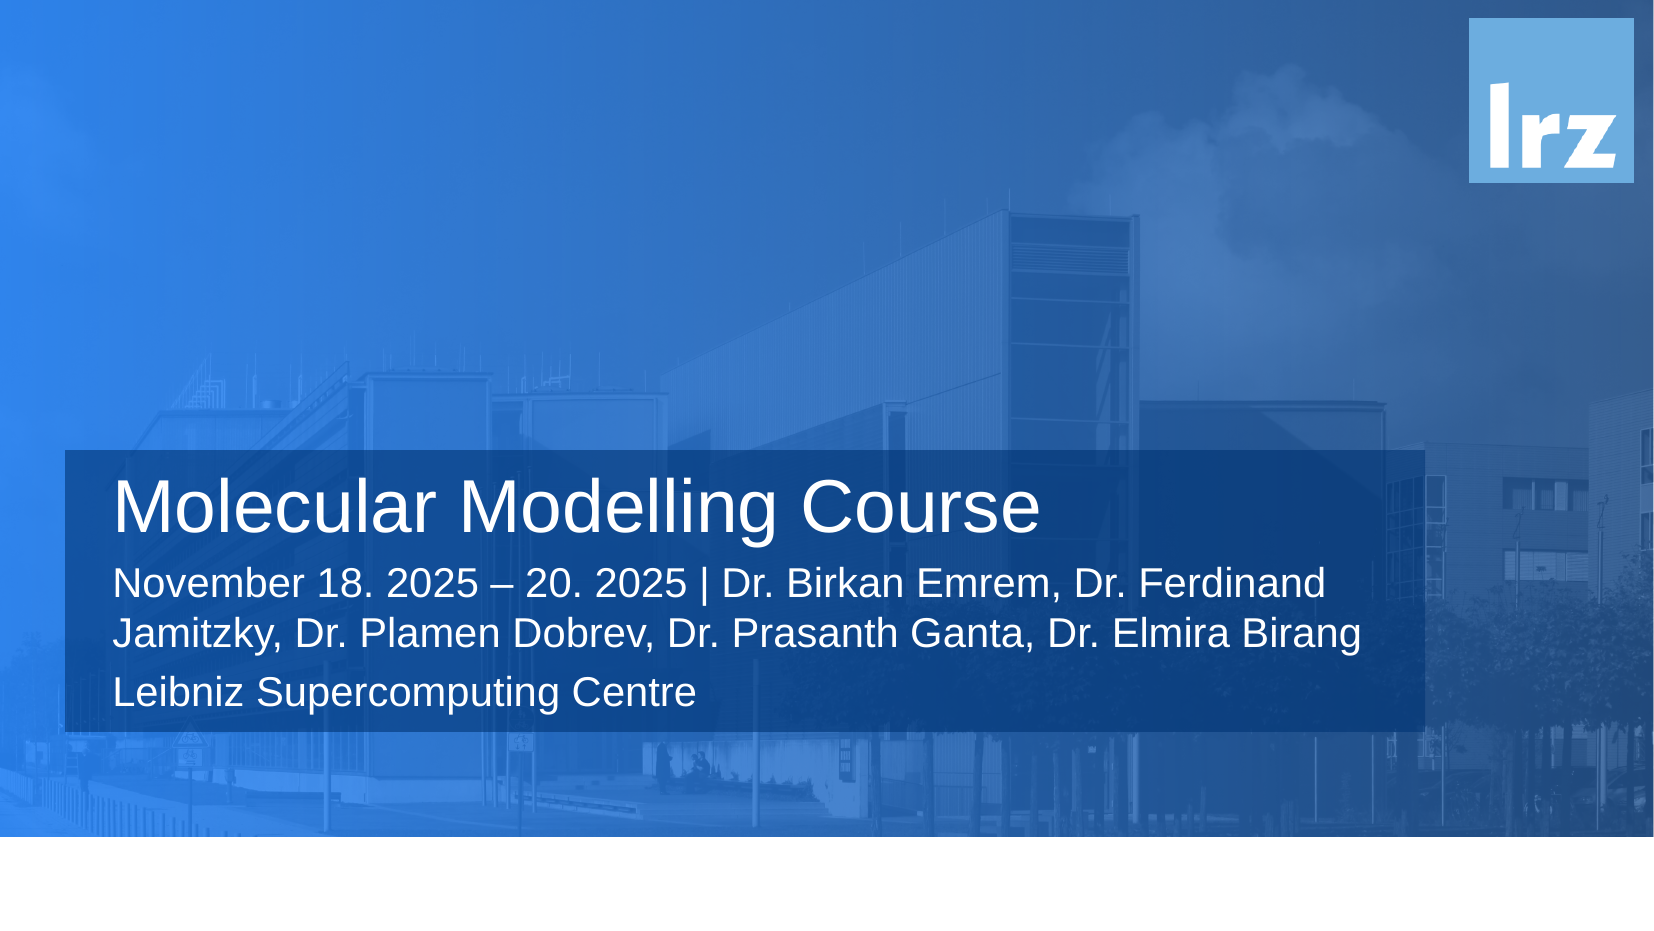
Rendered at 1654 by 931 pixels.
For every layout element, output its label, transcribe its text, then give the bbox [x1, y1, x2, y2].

picture [1469, 18, 1634, 183]
list Molecular Modelling Course November 18. 2025 – 20. 2025 | Dr. Birkan Emrem, Dr. Ferdinand Jamitzky, Dr. Plamen Dobrev, Dr. Prasanth Ganta, Dr. Elmira Birang Leibniz Supercomputing Centre [65, 450, 1426, 732]
